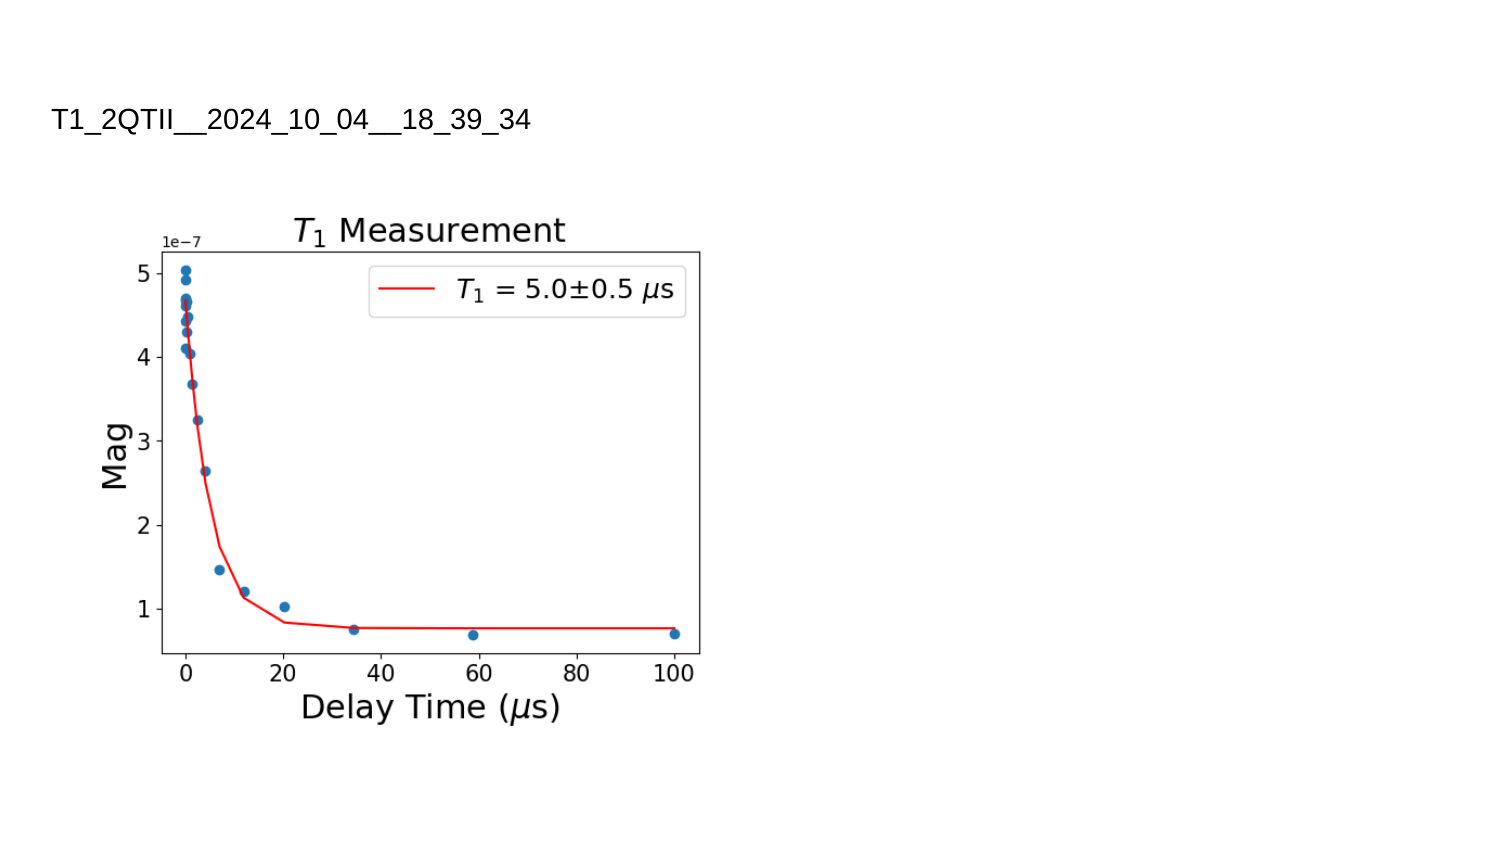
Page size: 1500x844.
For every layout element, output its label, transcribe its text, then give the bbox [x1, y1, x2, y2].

title T1_2QTII__2024_10_04__18_39_34 [51, 72, 1449, 167]
picture [88, 206, 709, 739]
